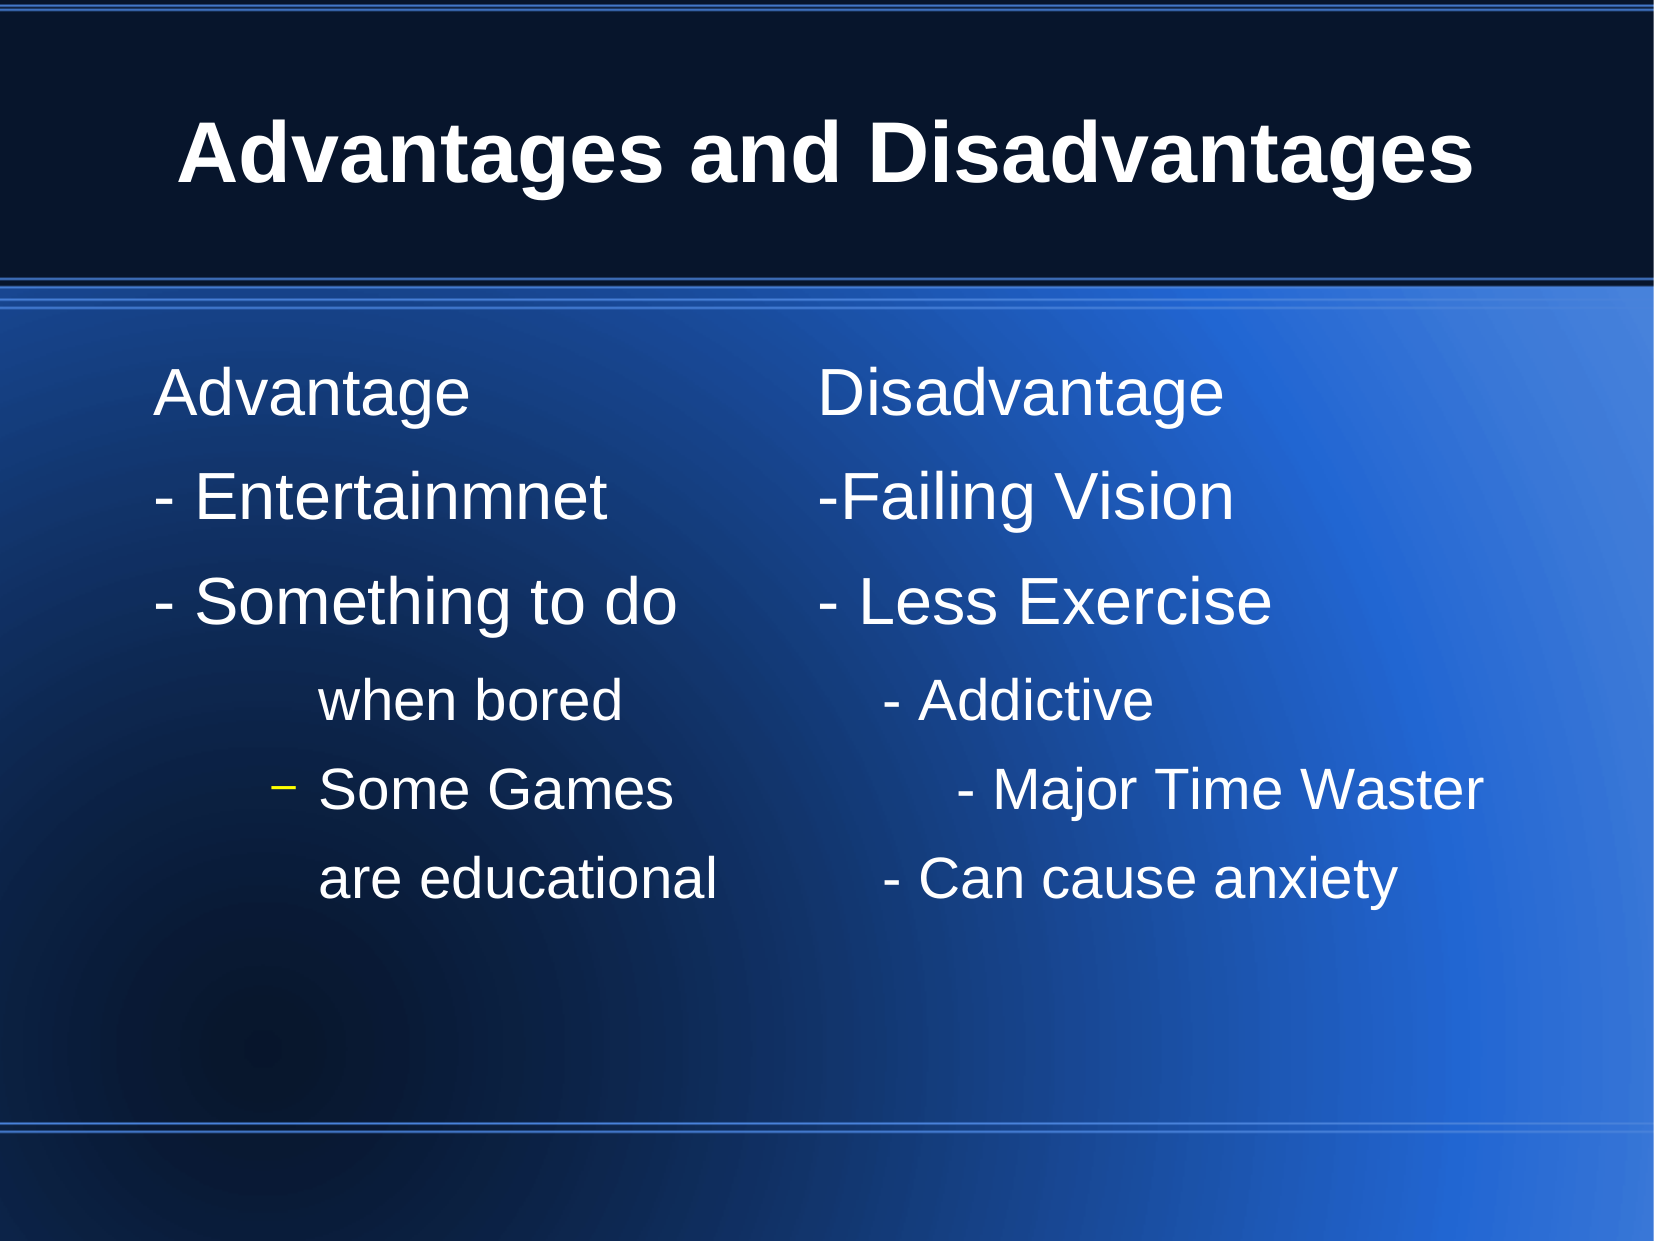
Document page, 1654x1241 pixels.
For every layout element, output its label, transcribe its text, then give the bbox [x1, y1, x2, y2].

list Advantage Disadvantage - Entertainmnet -Failing Vision - Something to do - Less Exercise when bored - Addictive Some Games - Major Time Waster are educational - Can cause anxiety [82, 355, 1571, 1058]
title Advantages and Disadvantages [82, 49, 1571, 257]
picture [0, 0, 1654, 1241]
